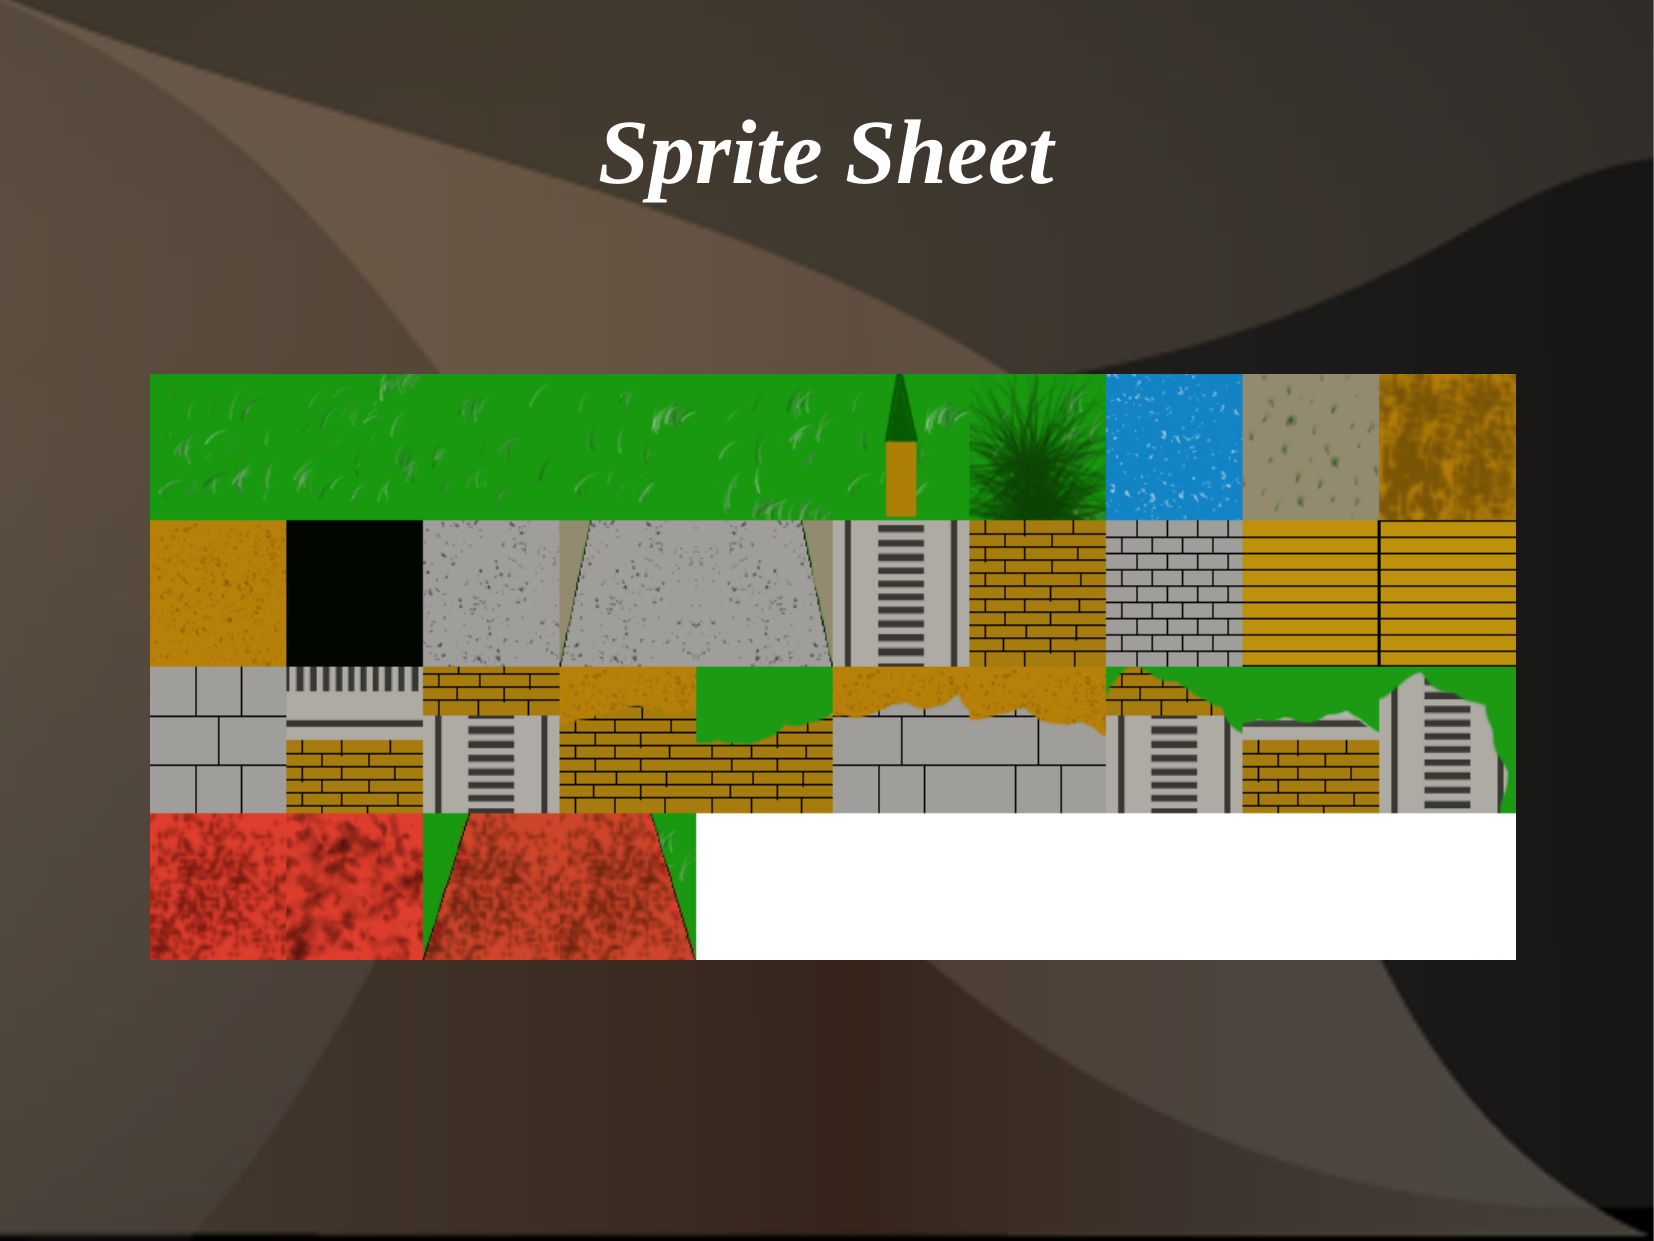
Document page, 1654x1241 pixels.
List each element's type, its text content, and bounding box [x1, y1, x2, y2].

title Sprite Sheet [82, 49, 1571, 257]
picture [0, 0, 1654, 1241]
